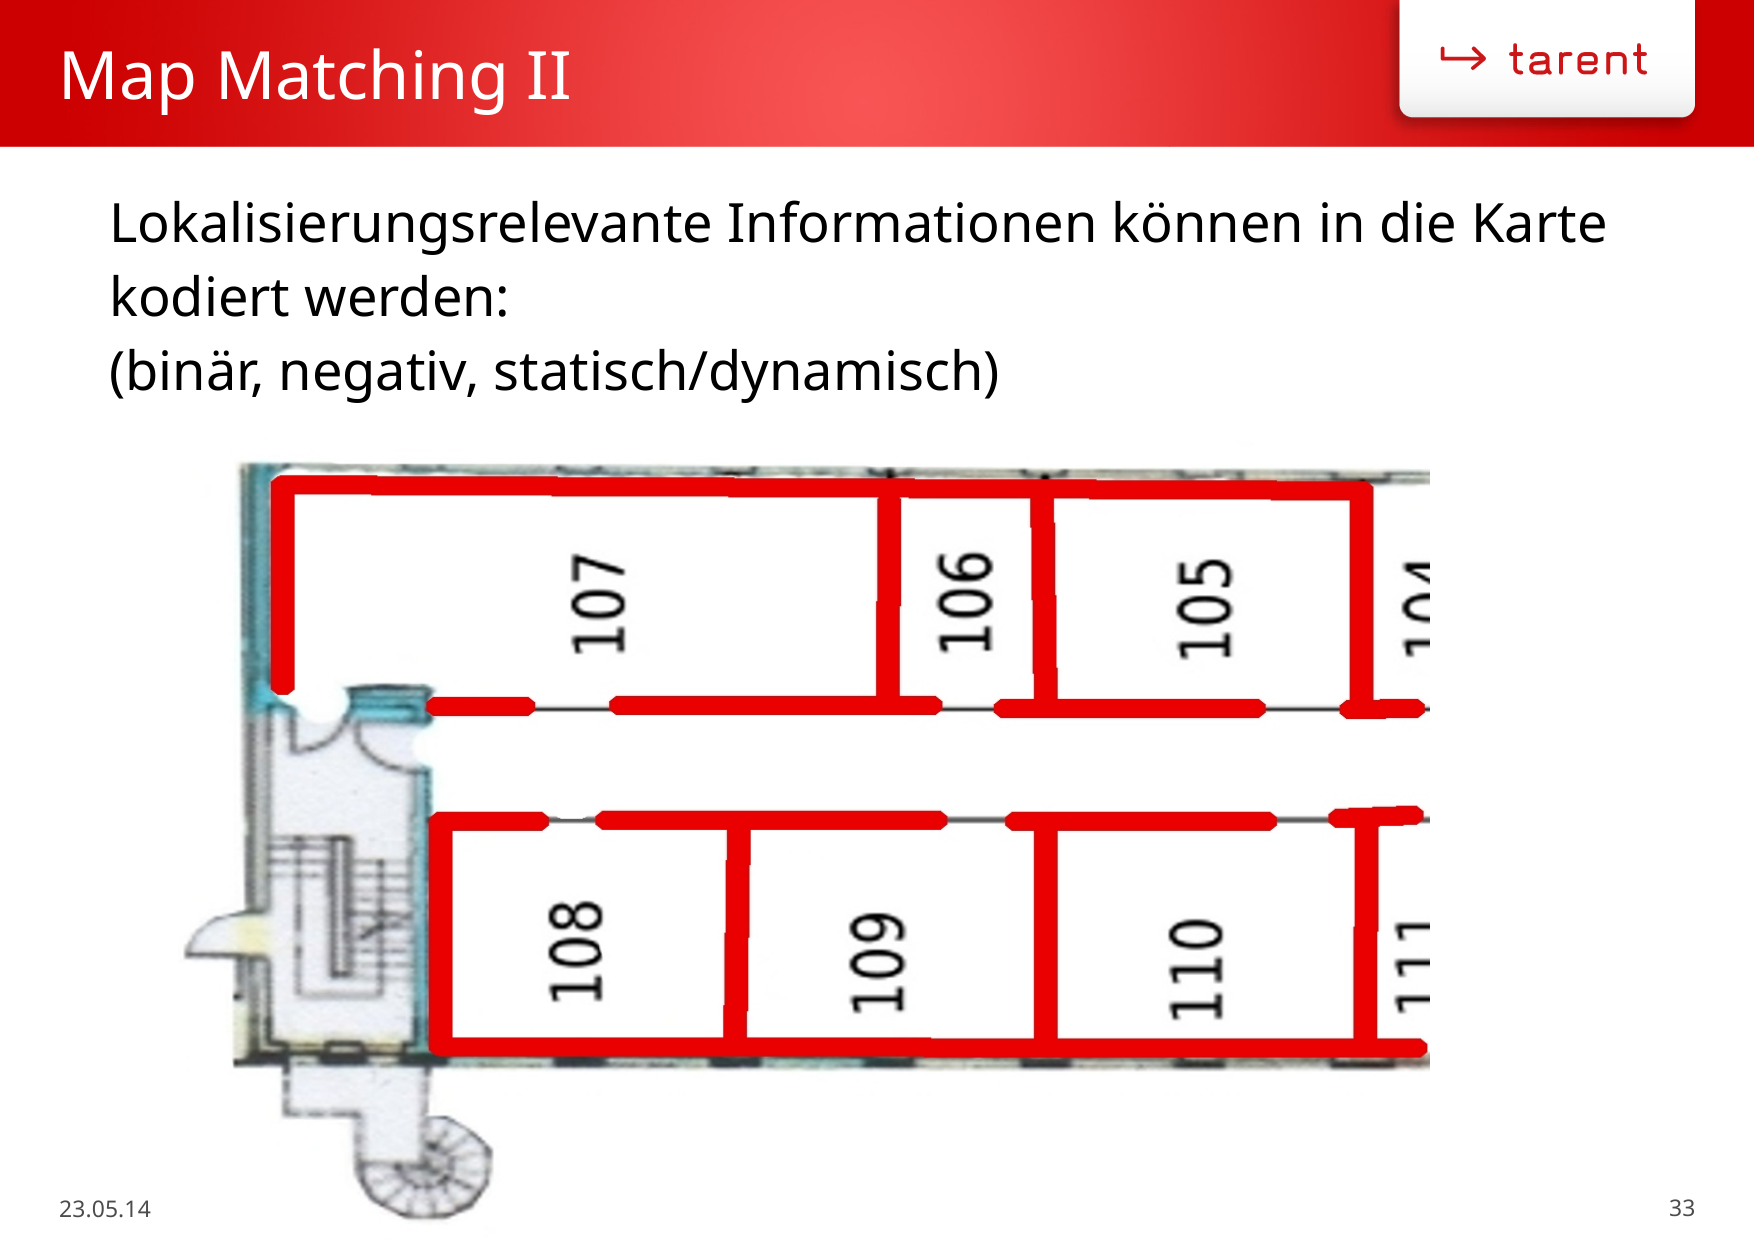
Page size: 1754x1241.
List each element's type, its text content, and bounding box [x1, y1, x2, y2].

text_box Lokalisierungsrelevante Informationen können in die Karte kodiert werden: (binär, negativ, statisch/dynamisch) [94, 177, 1678, 391]
picture [0, 0, 1754, 1241]
title Map Matching II [59, 0, 1638, 177]
